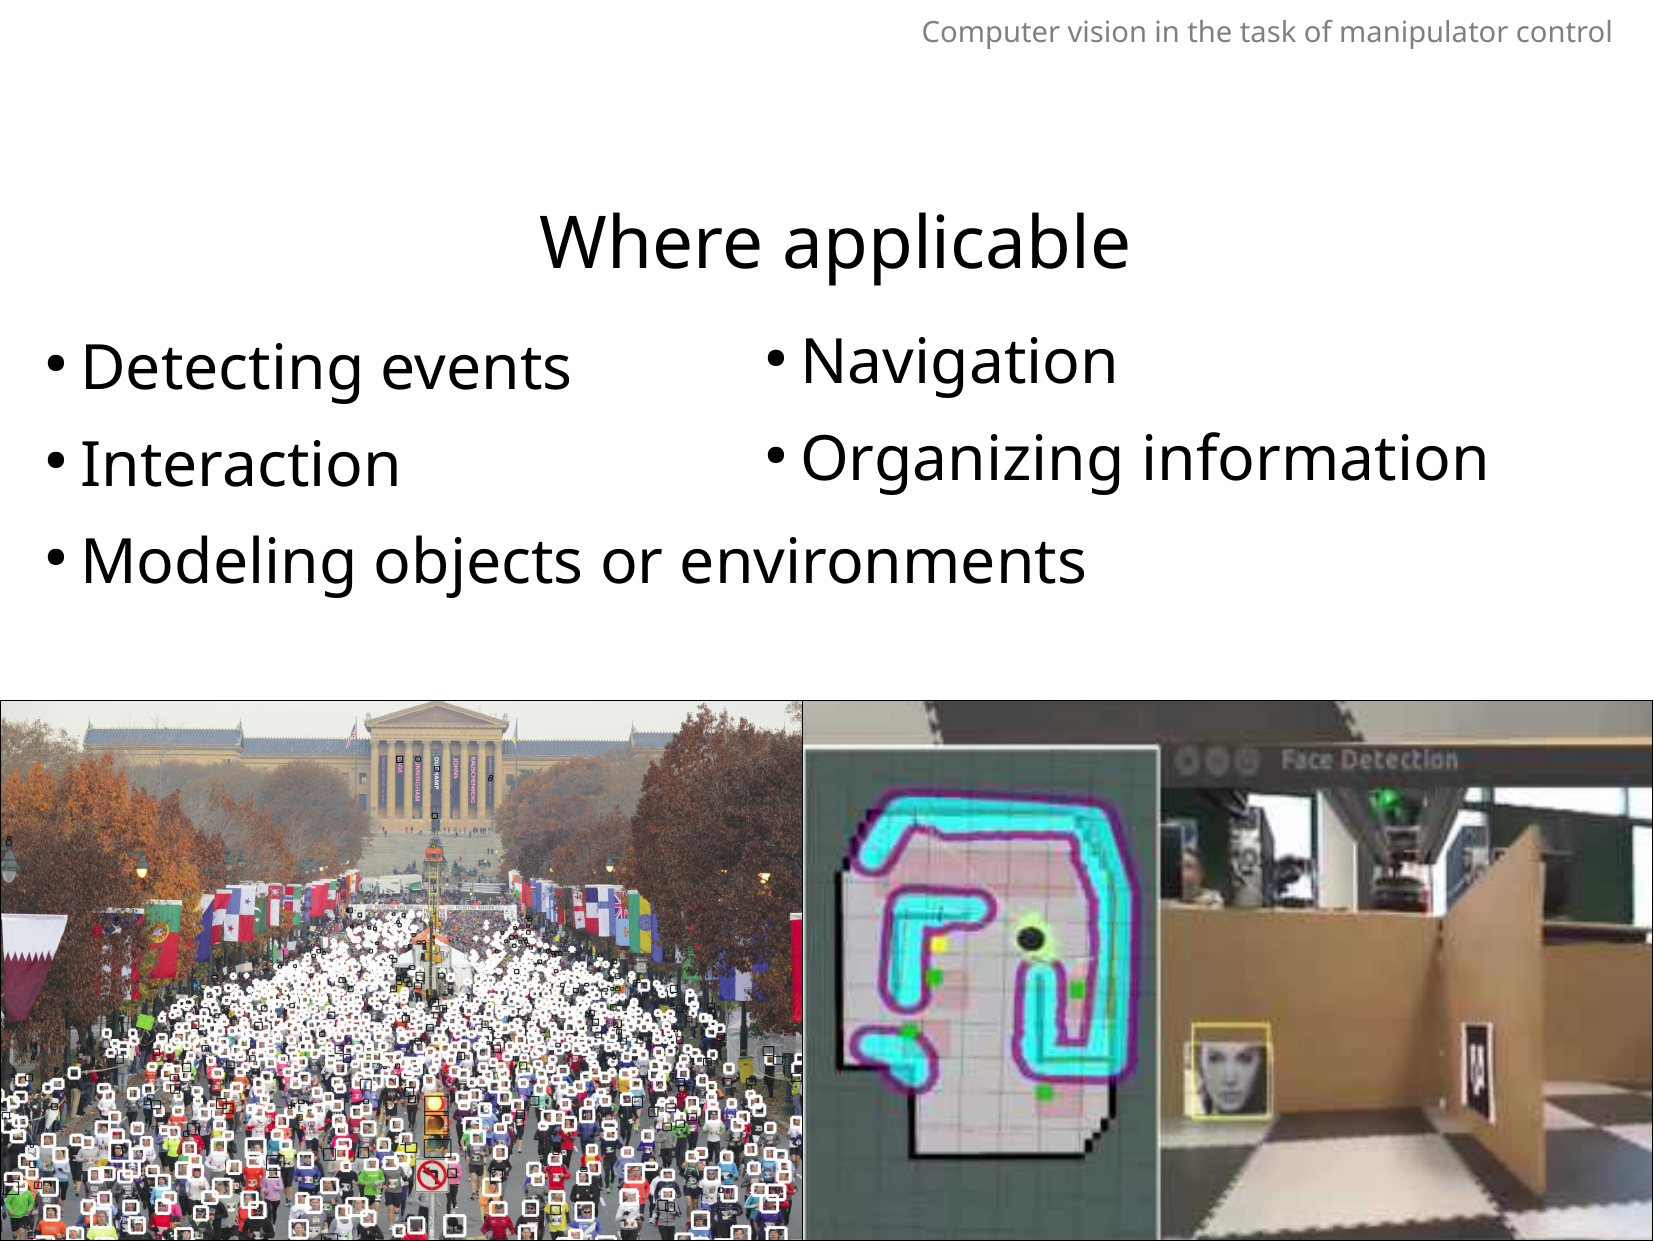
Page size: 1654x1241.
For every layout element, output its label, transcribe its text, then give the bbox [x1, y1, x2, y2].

text_box Detecting events Interaction Modeling objects or environments [30, 315, 802, 912]
text_box Where applicable [524, 183, 1129, 271]
text_box Computer vision in the task of manipulator control [881, 0, 1654, 65]
text_box Navigation Organizing information [750, 309, 1654, 907]
text_box [525, 338, 541, 396]
picture [0, 700, 1653, 1241]
